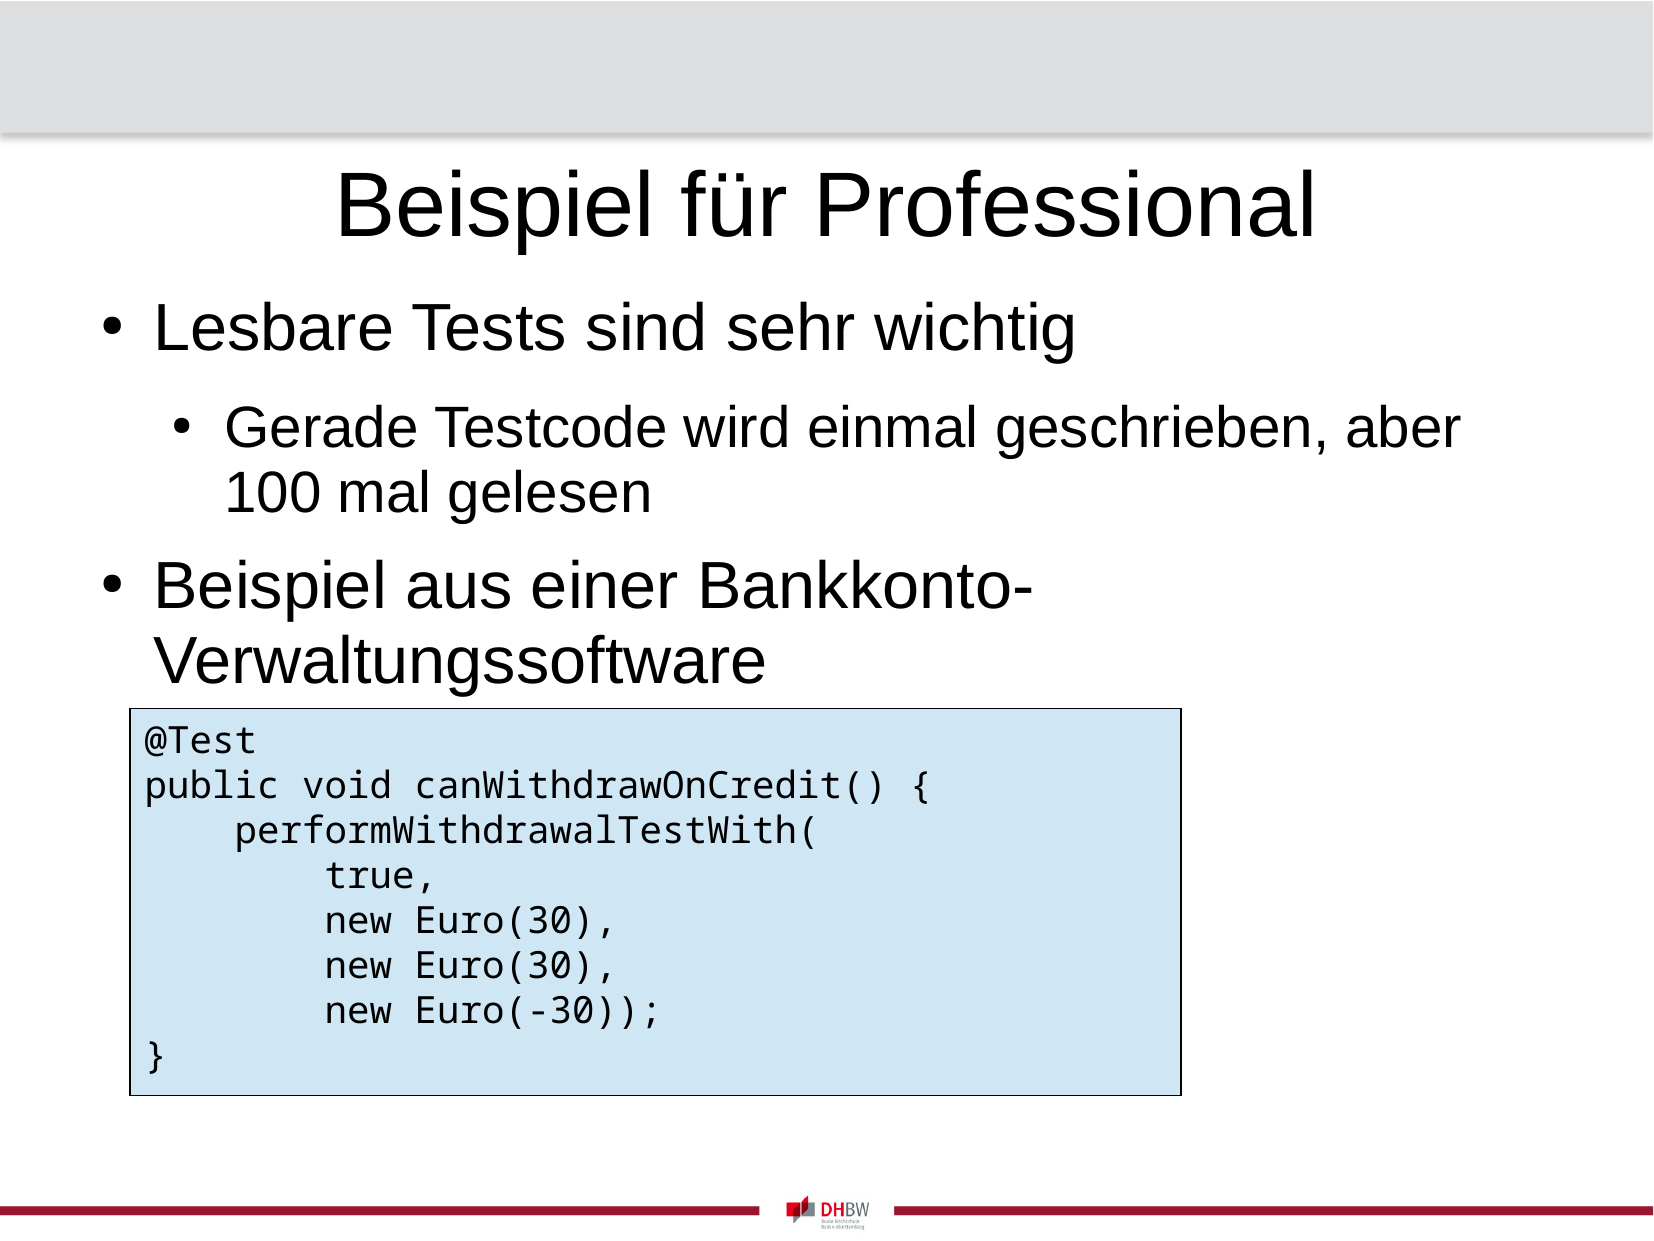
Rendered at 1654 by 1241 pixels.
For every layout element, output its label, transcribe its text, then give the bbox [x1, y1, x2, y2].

title Beispiel für Professional [82, 147, 1571, 257]
picture [0, 1, 1654, 1237]
text_box @Test public void canWithdrawOnCredit() { performWithdrawalTestWith( true, new Euro(30), new Euro(30), new Euro(-30)); } [129, 708, 1182, 1096]
list Lesbare Tests sind sehr wichtig Gerade Testcode wird einmal geschrieben, aber 100 mal gelesen Beispiel aus einer Bankkonto-Verwaltungssoftware [82, 290, 1571, 709]
